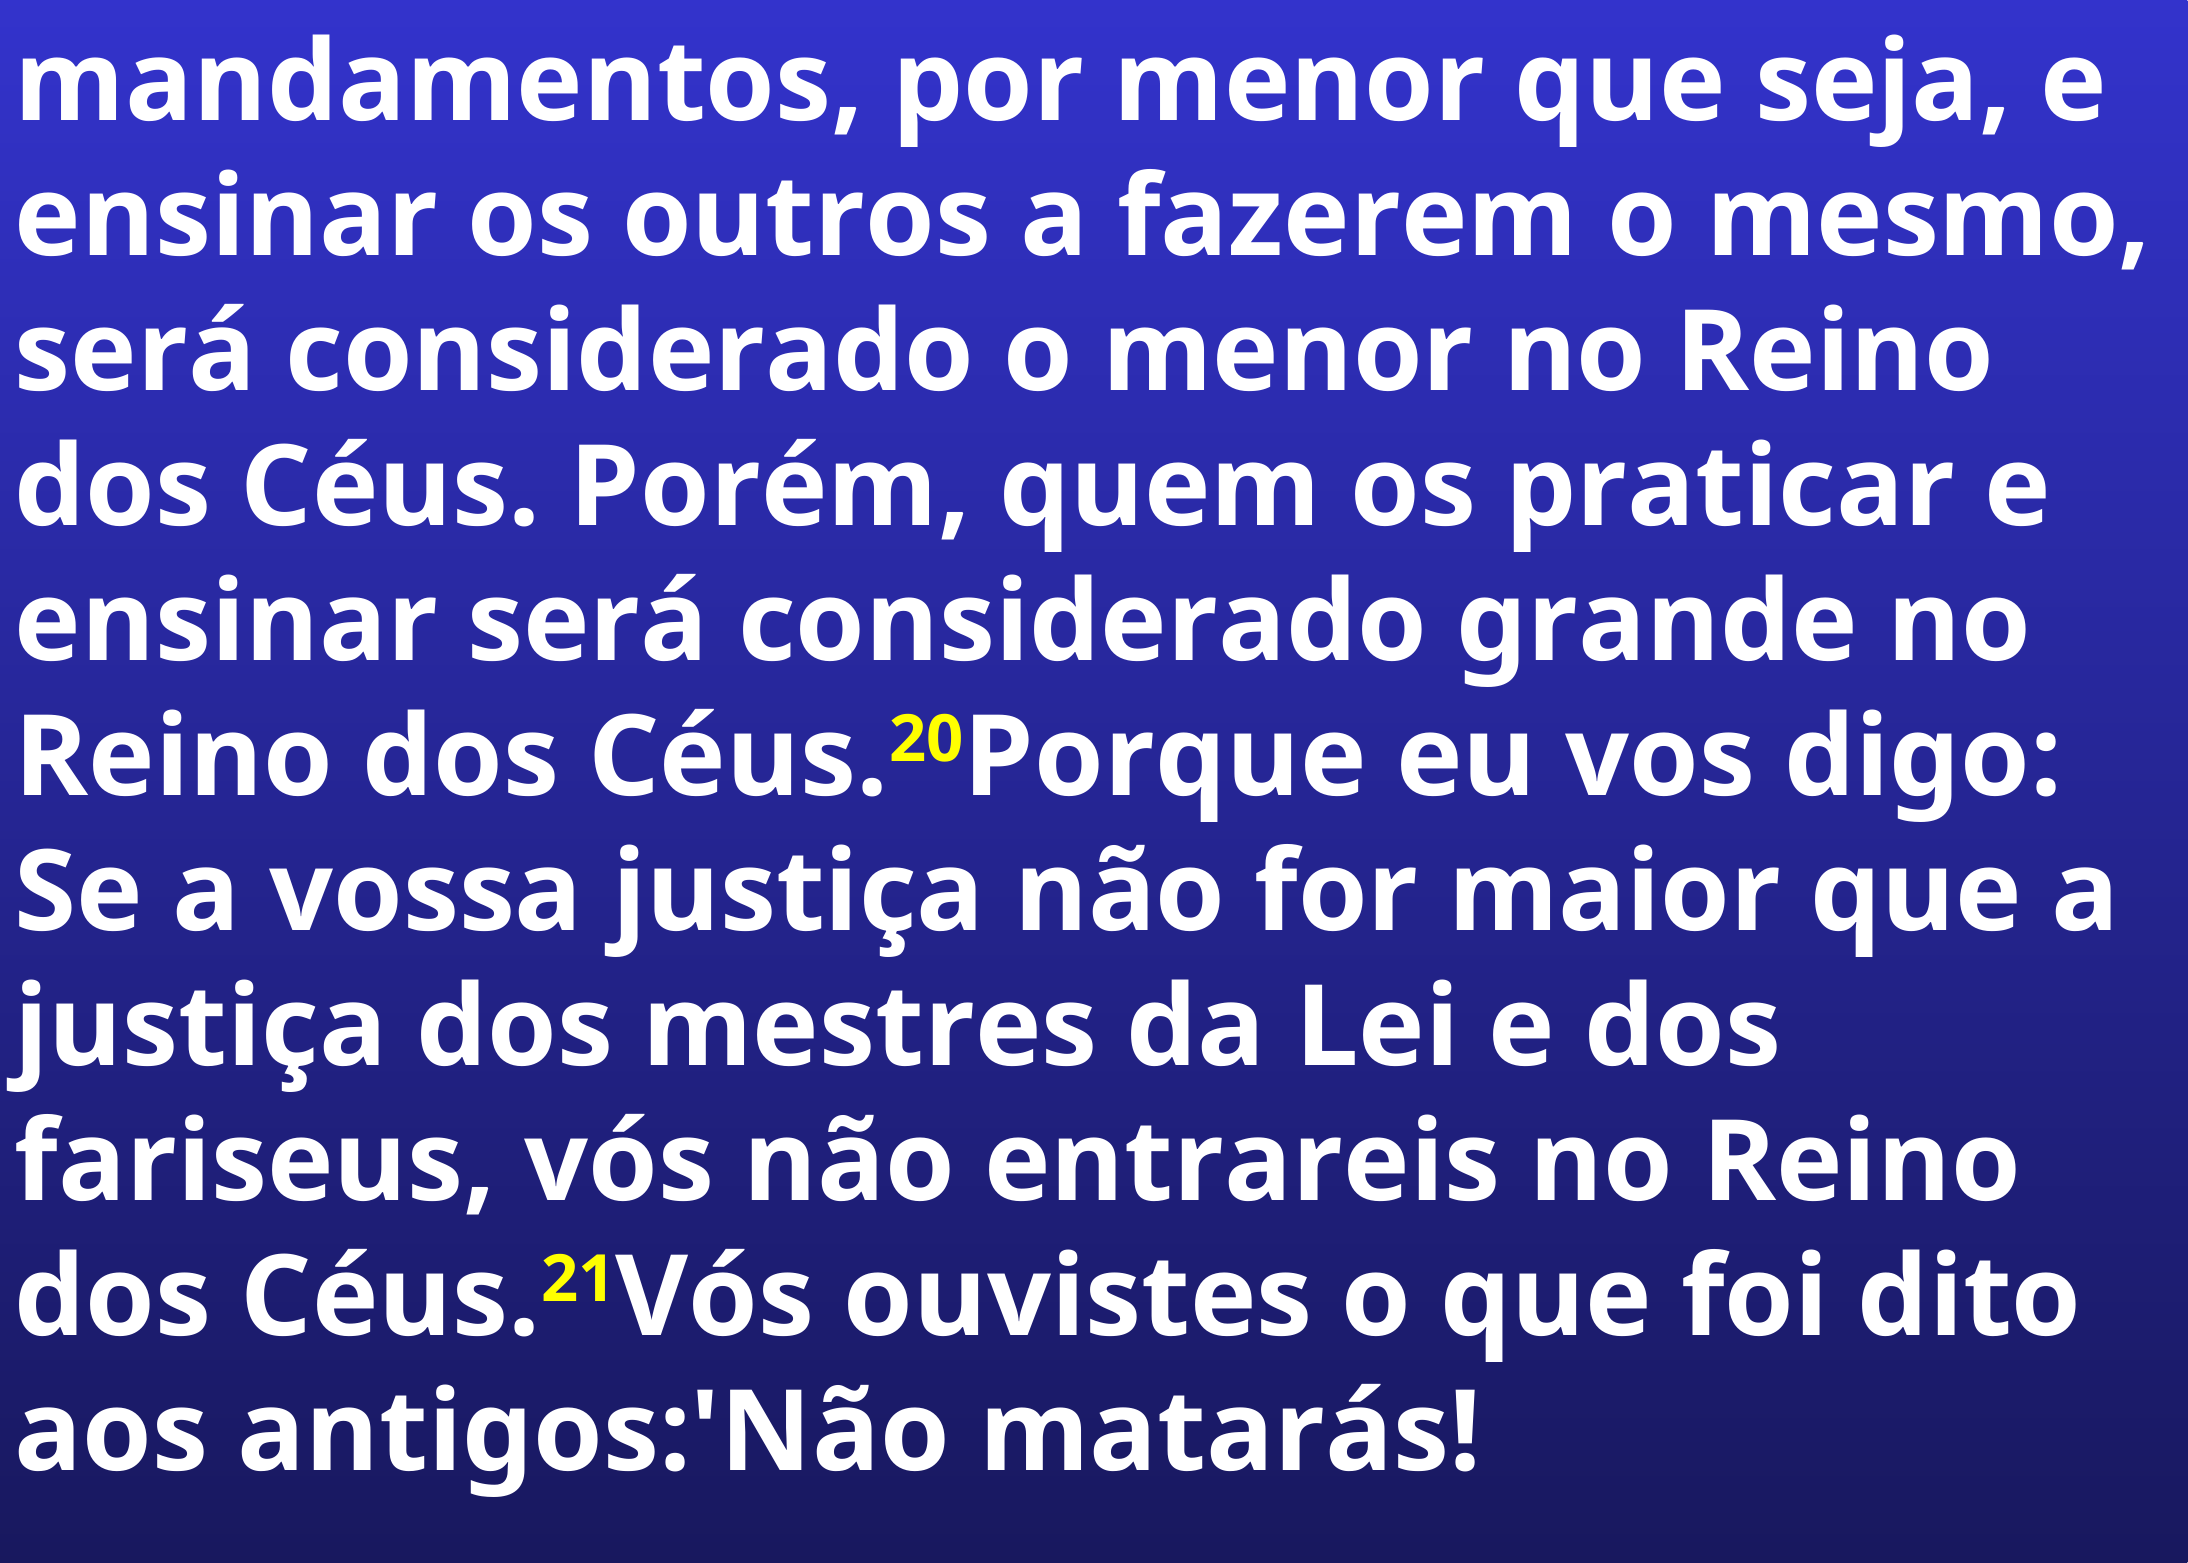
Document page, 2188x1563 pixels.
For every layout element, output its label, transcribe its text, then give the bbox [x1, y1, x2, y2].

text_box mandamentos, por menor que seja, e ensinar os outros a fazerem o mesmo, será considerado o menor no Reino dos Céus. Porém, quem os praticar e ensinar será considerado grande no Reino dos Céus.20Porque eu vos digo: Se a vossa justiça não for maior que a justiça dos mestres da Lei e dos fariseus, vós não entrareis no Reino dos Céus.21Vós ouvistes o que foi dito aos antigos:'Não matarás! [0, 0, 2188, 1501]
